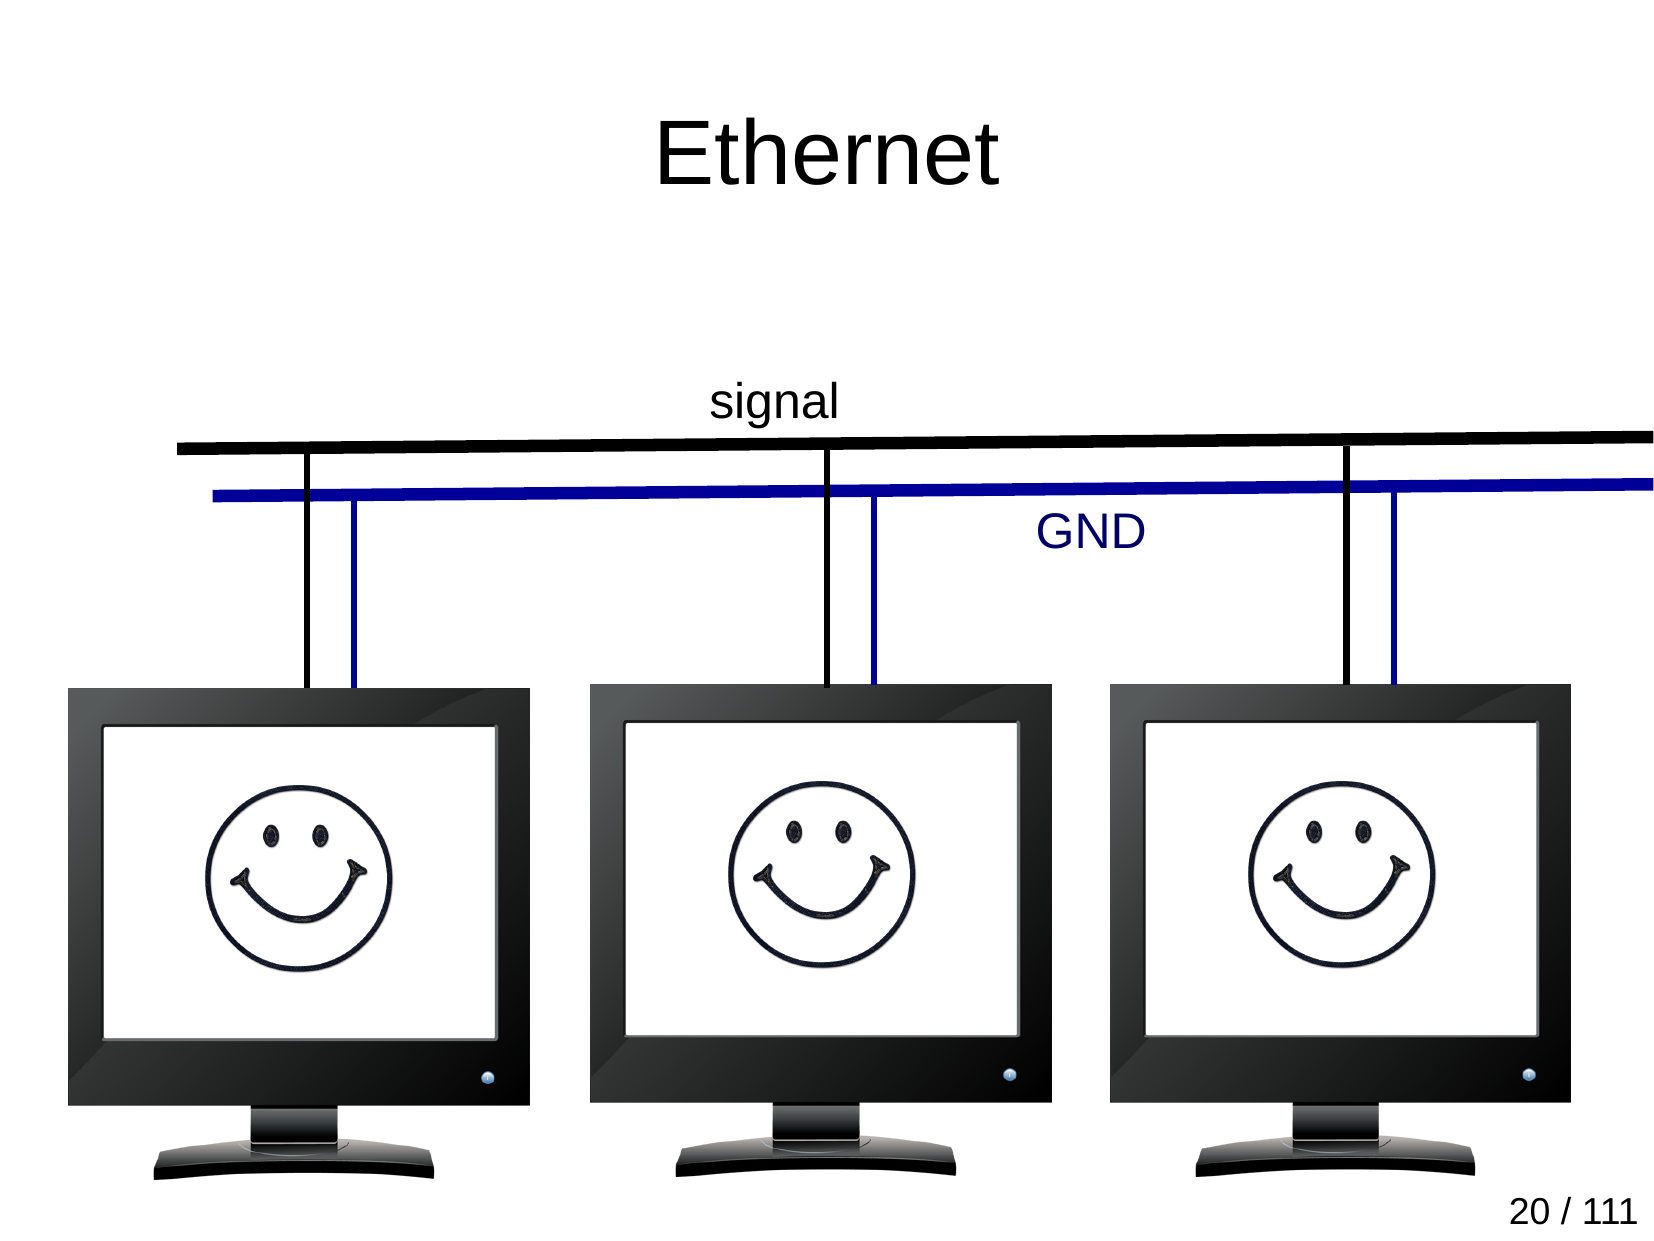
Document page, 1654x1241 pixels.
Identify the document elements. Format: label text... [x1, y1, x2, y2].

picture [68, 688, 530, 1180]
picture [590, 684, 1052, 1177]
text_box [661, 727, 969, 964]
title Ethernet [82, 49, 1571, 257]
picture [1110, 684, 1571, 1177]
text_box <number> / 111 [1380, 1183, 1654, 1241]
text_box [139, 730, 447, 967]
text_box GND [1020, 496, 1162, 567]
text_box [1181, 727, 1489, 964]
text_box signal [694, 366, 855, 437]
